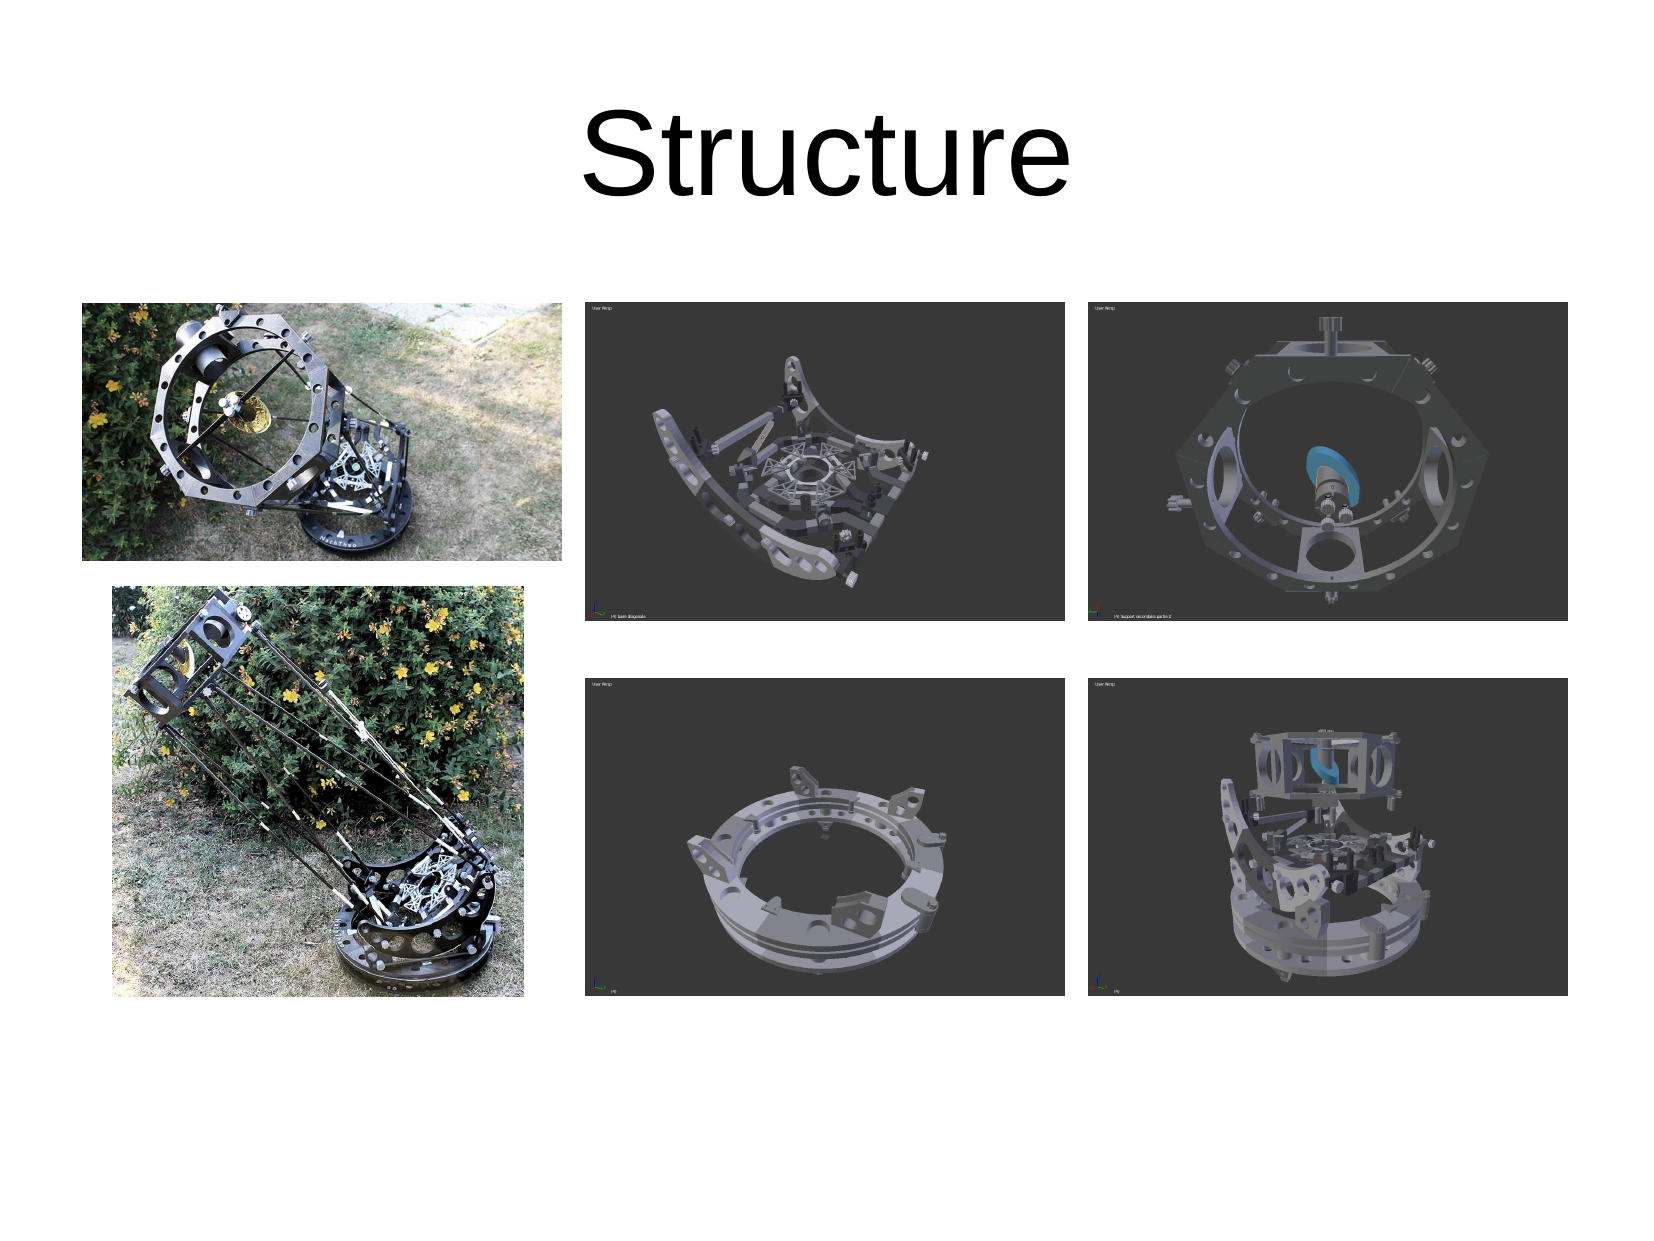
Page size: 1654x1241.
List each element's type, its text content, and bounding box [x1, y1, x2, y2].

picture [1088, 302, 1568, 621]
title Structure [82, 49, 1571, 257]
picture [82, 303, 562, 561]
picture [585, 678, 1065, 997]
picture [1088, 678, 1568, 997]
picture [585, 302, 1065, 621]
picture [112, 586, 524, 998]
